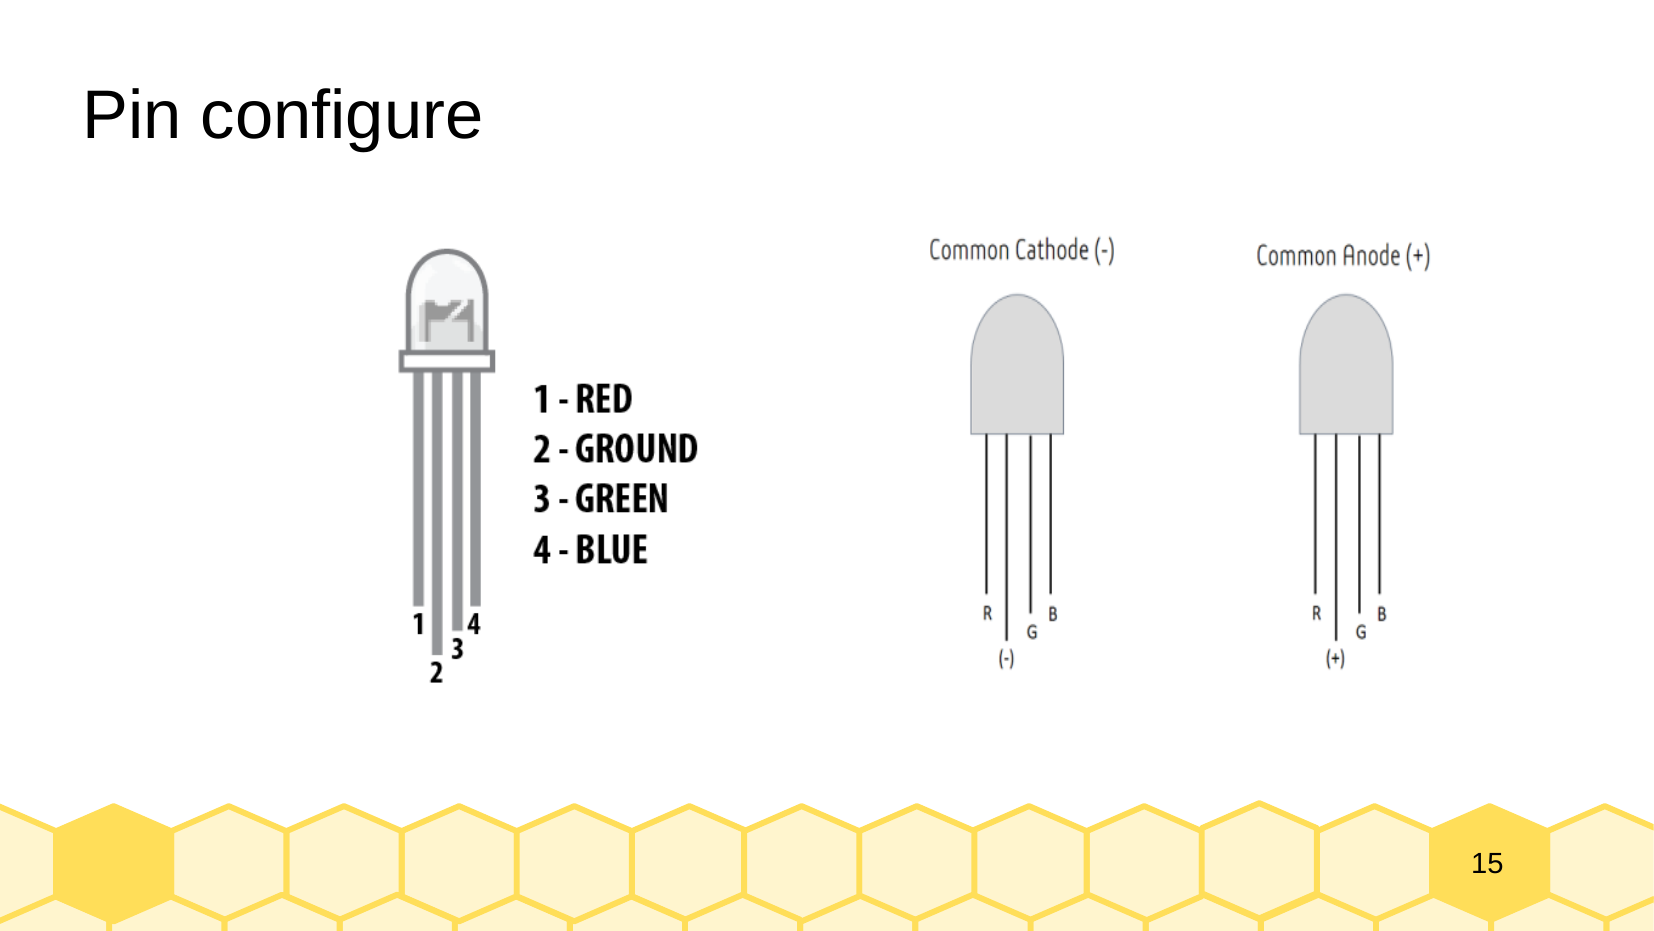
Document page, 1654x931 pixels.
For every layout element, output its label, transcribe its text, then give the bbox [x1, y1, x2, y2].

picture [900, 192, 1463, 713]
title Pin configure [82, 37, 1571, 193]
picture [300, 224, 751, 727]
